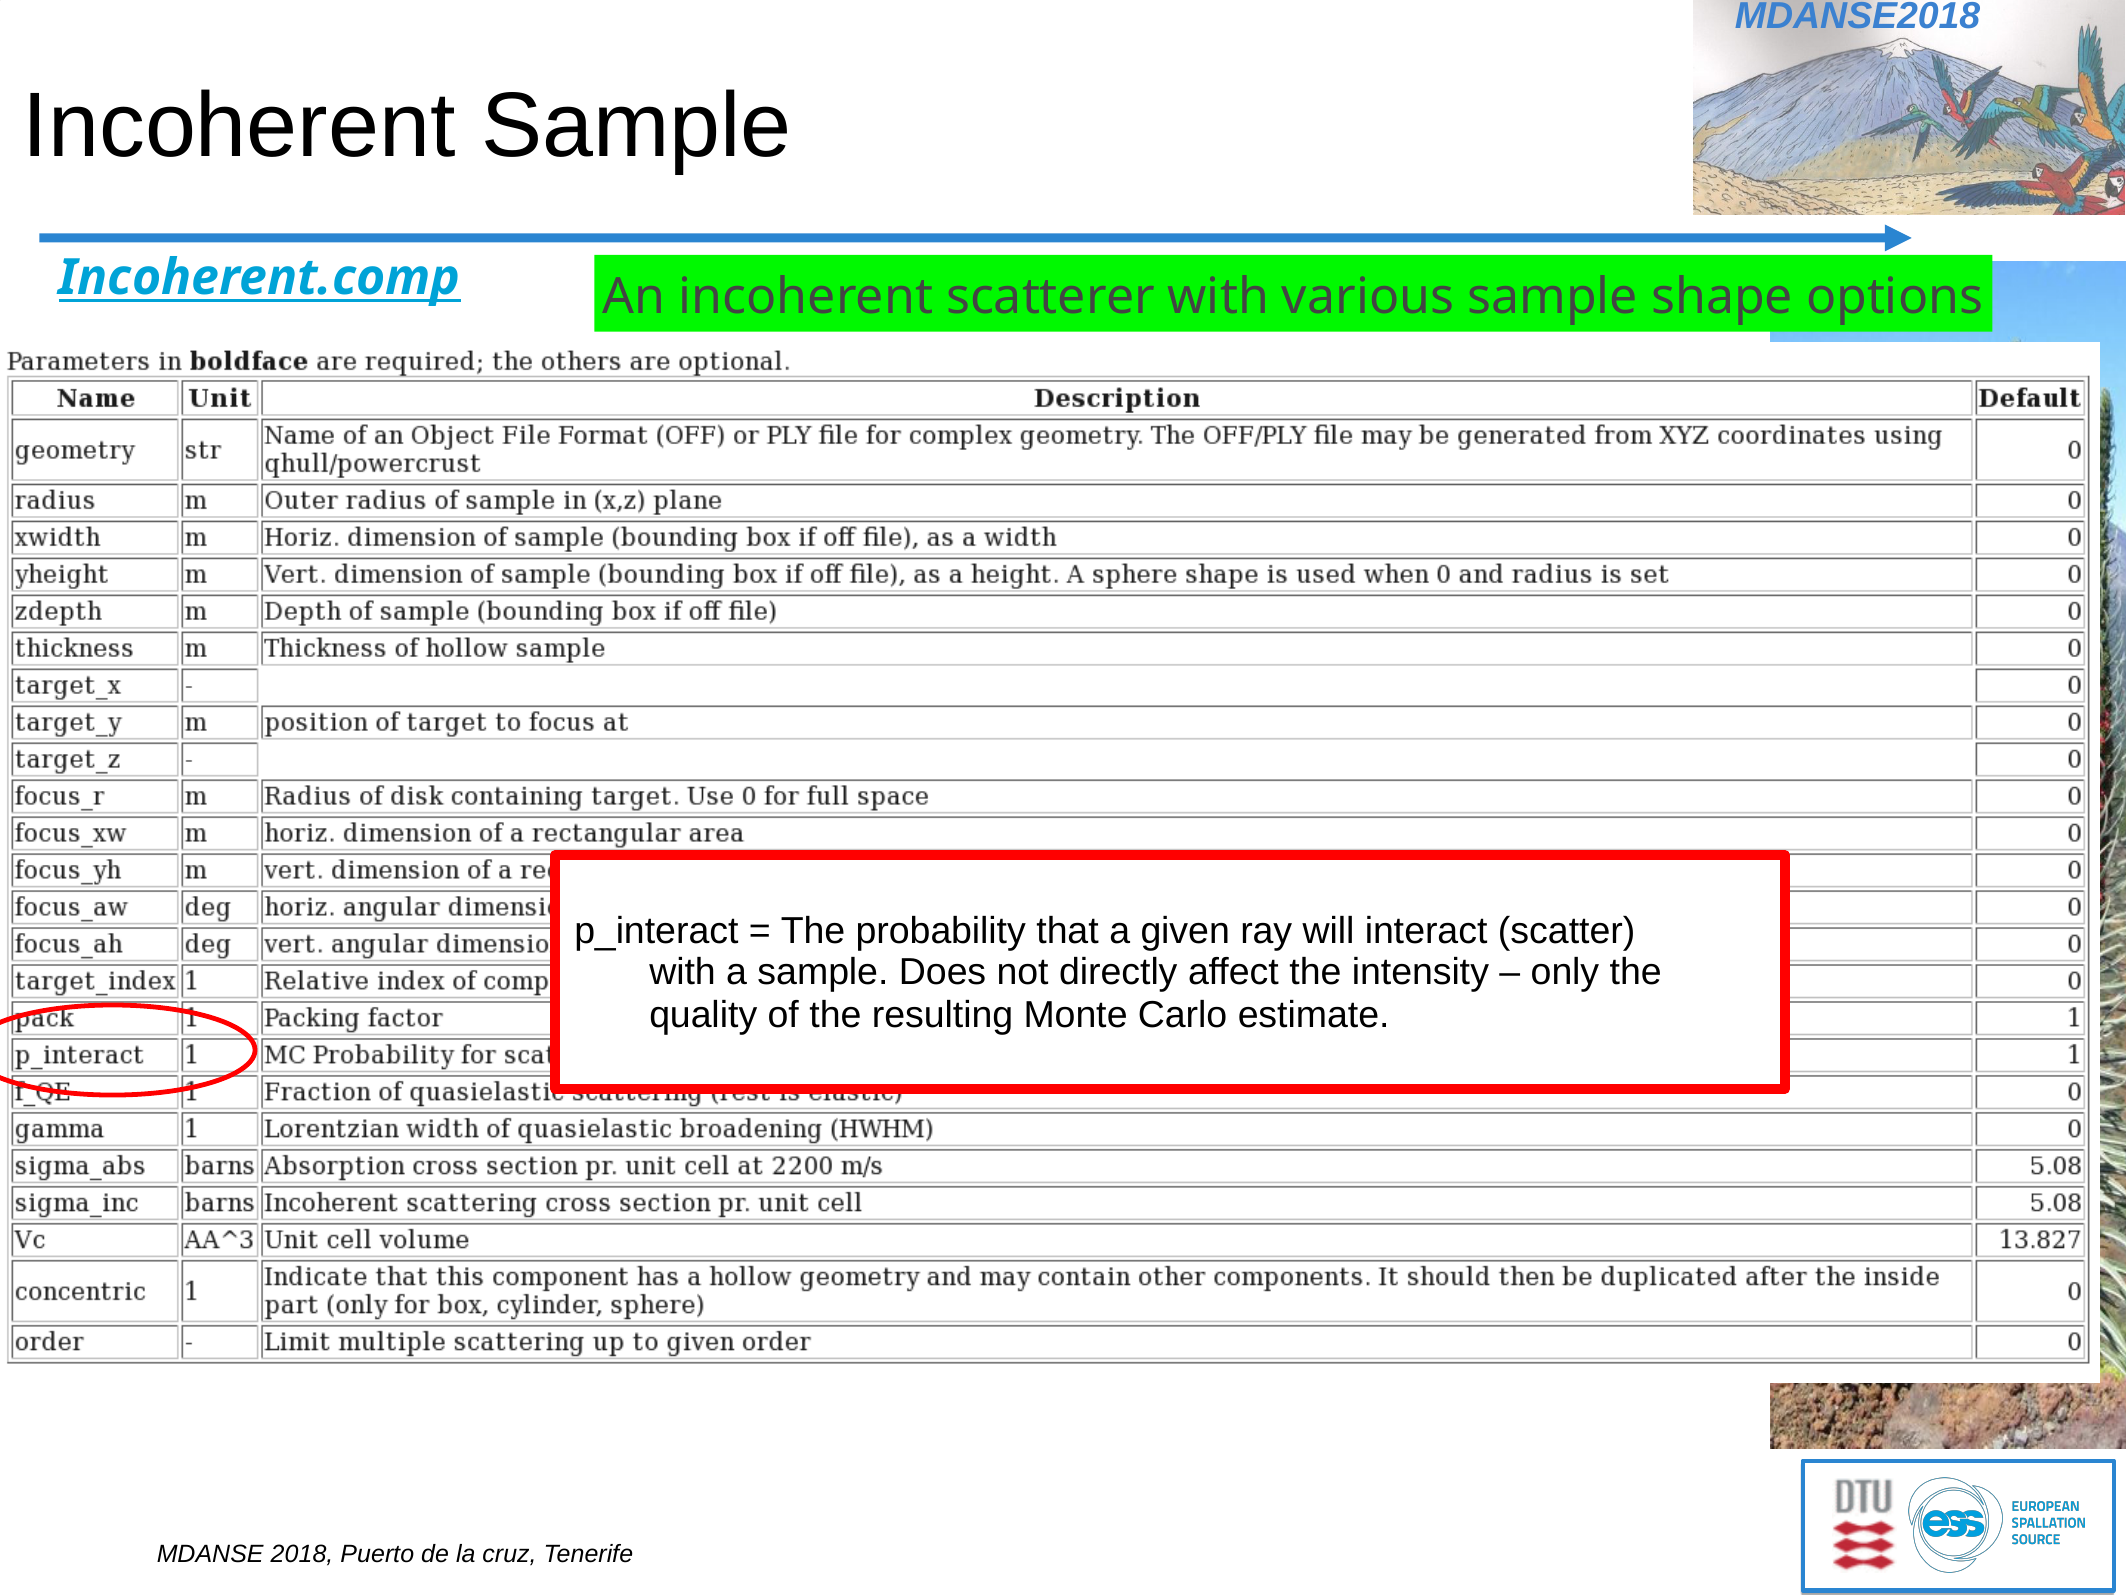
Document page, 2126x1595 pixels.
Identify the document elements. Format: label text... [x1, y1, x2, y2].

title Incoherent Sample [22, 40, 1938, 209]
text_box An incoherent scatterer with various sample shape options [594, 254, 1993, 332]
picture [0, 261, 2126, 1449]
picture [0, 1008, 252, 1092]
picture [1832, 1477, 1897, 1573]
picture [1693, 0, 2125, 215]
text_box Incoherent.comp [0, 236, 520, 314]
picture [1908, 1477, 2085, 1573]
text_box p_interact = The probability that a given ray will interact (scatter) with a sample. Does not directly affect the intensity – only the quality of the resulting Monte Carlo estimate. [555, 855, 1786, 1090]
